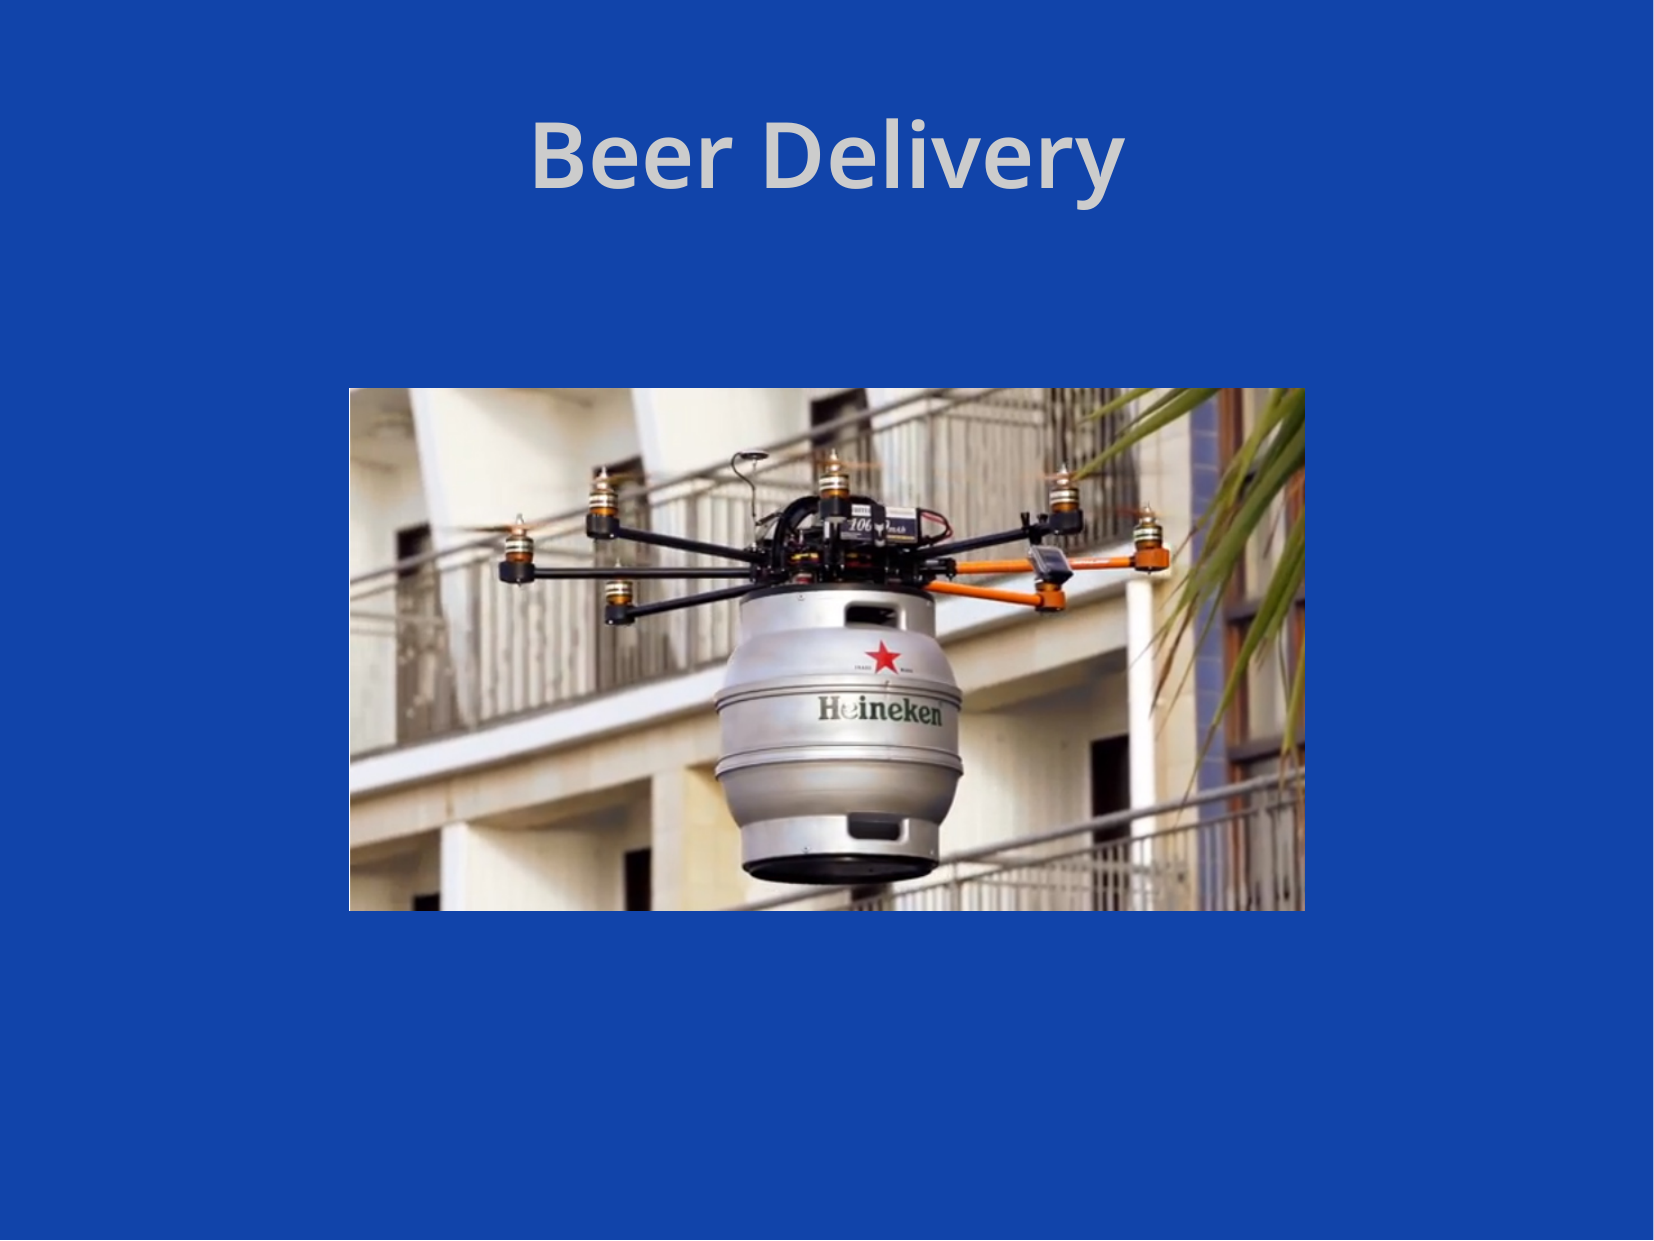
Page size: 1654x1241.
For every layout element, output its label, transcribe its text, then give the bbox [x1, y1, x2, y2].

picture [349, 388, 1305, 911]
title Beer Delivery [82, 49, 1571, 257]
